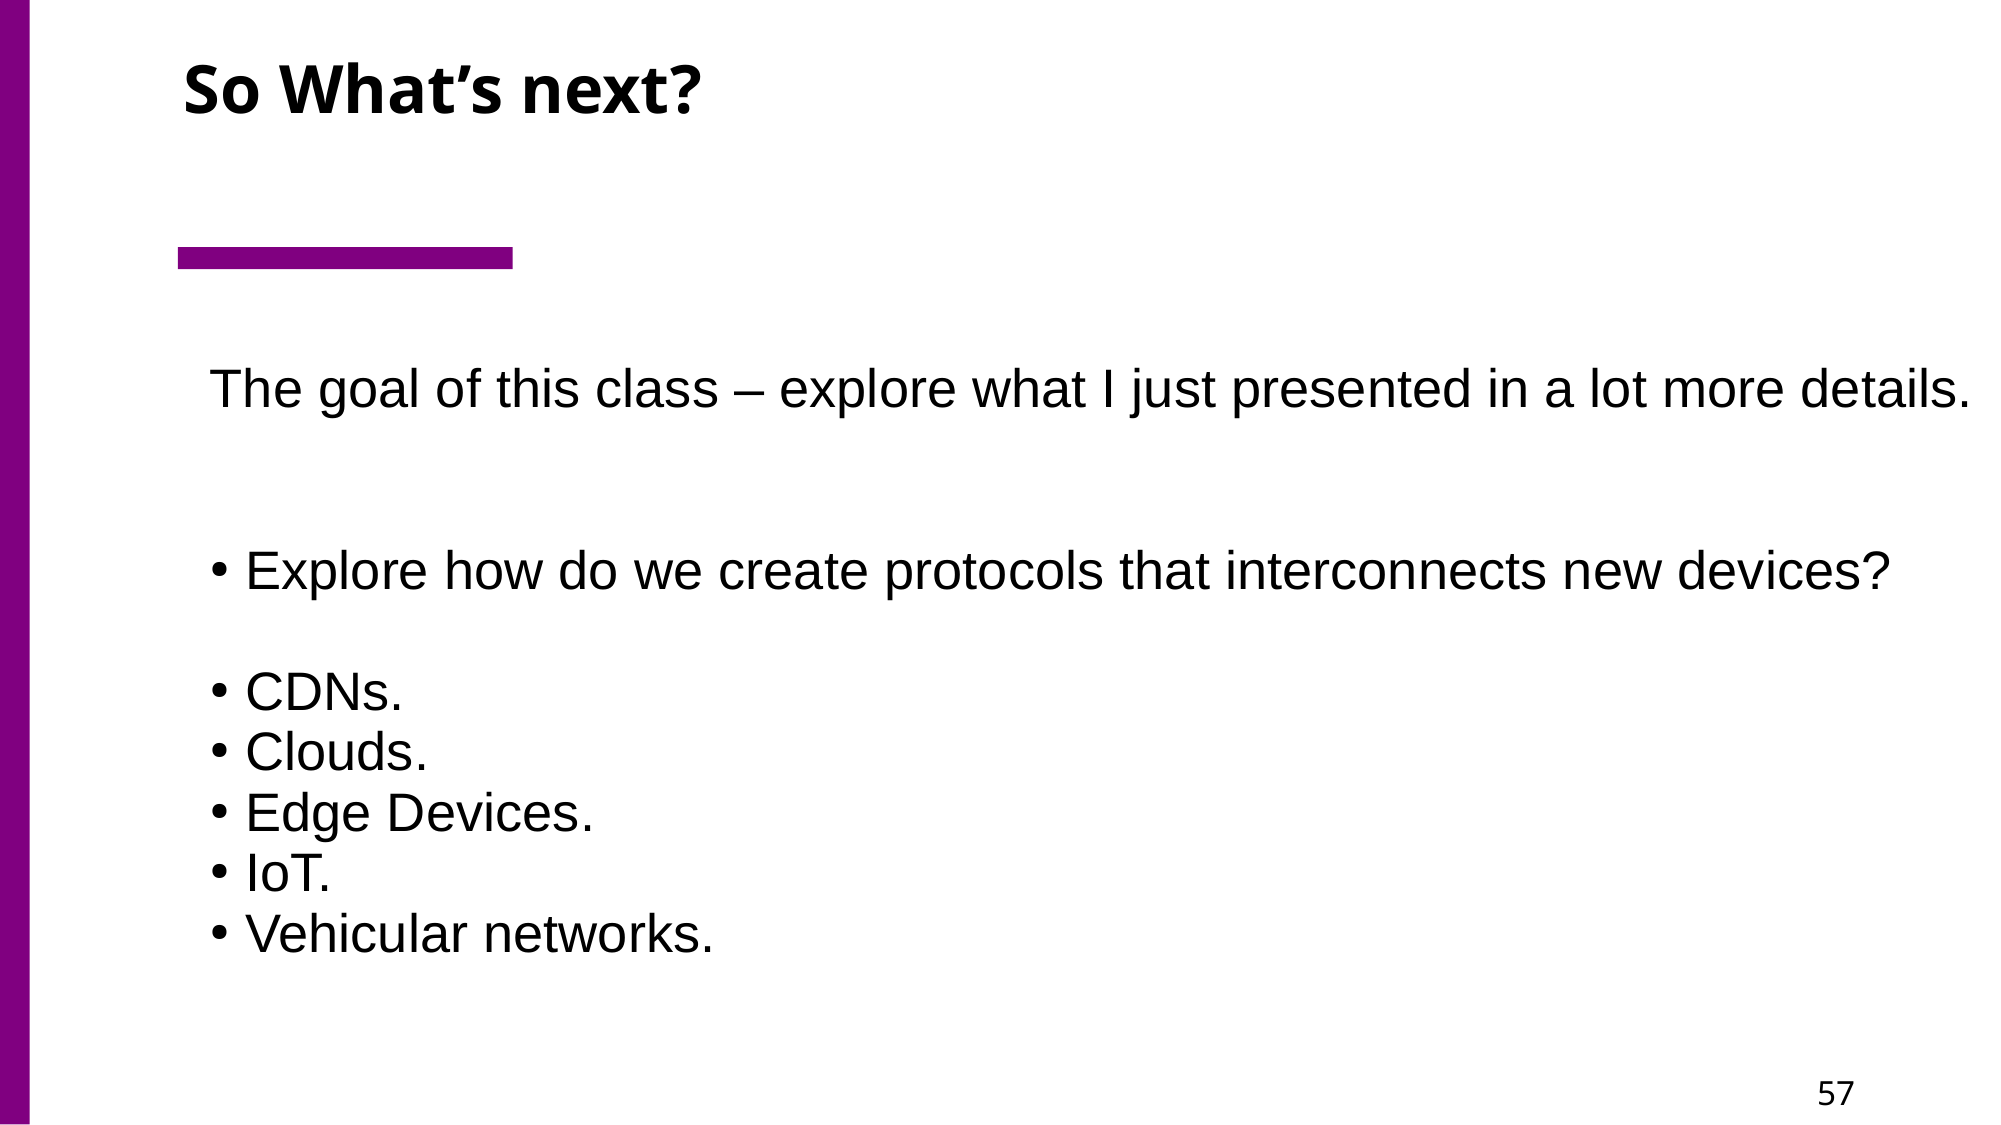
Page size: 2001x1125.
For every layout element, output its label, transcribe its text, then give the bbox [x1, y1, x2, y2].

title So What’s next? [133, 0, 1946, 135]
text_box The goal of this class – explore what I just presented in a lot more details. Explore how do we create protocols that interconnects new devices? CDNs. Clouds. Edge Devices. IoT. Vehicular networks. [195, 351, 1990, 972]
